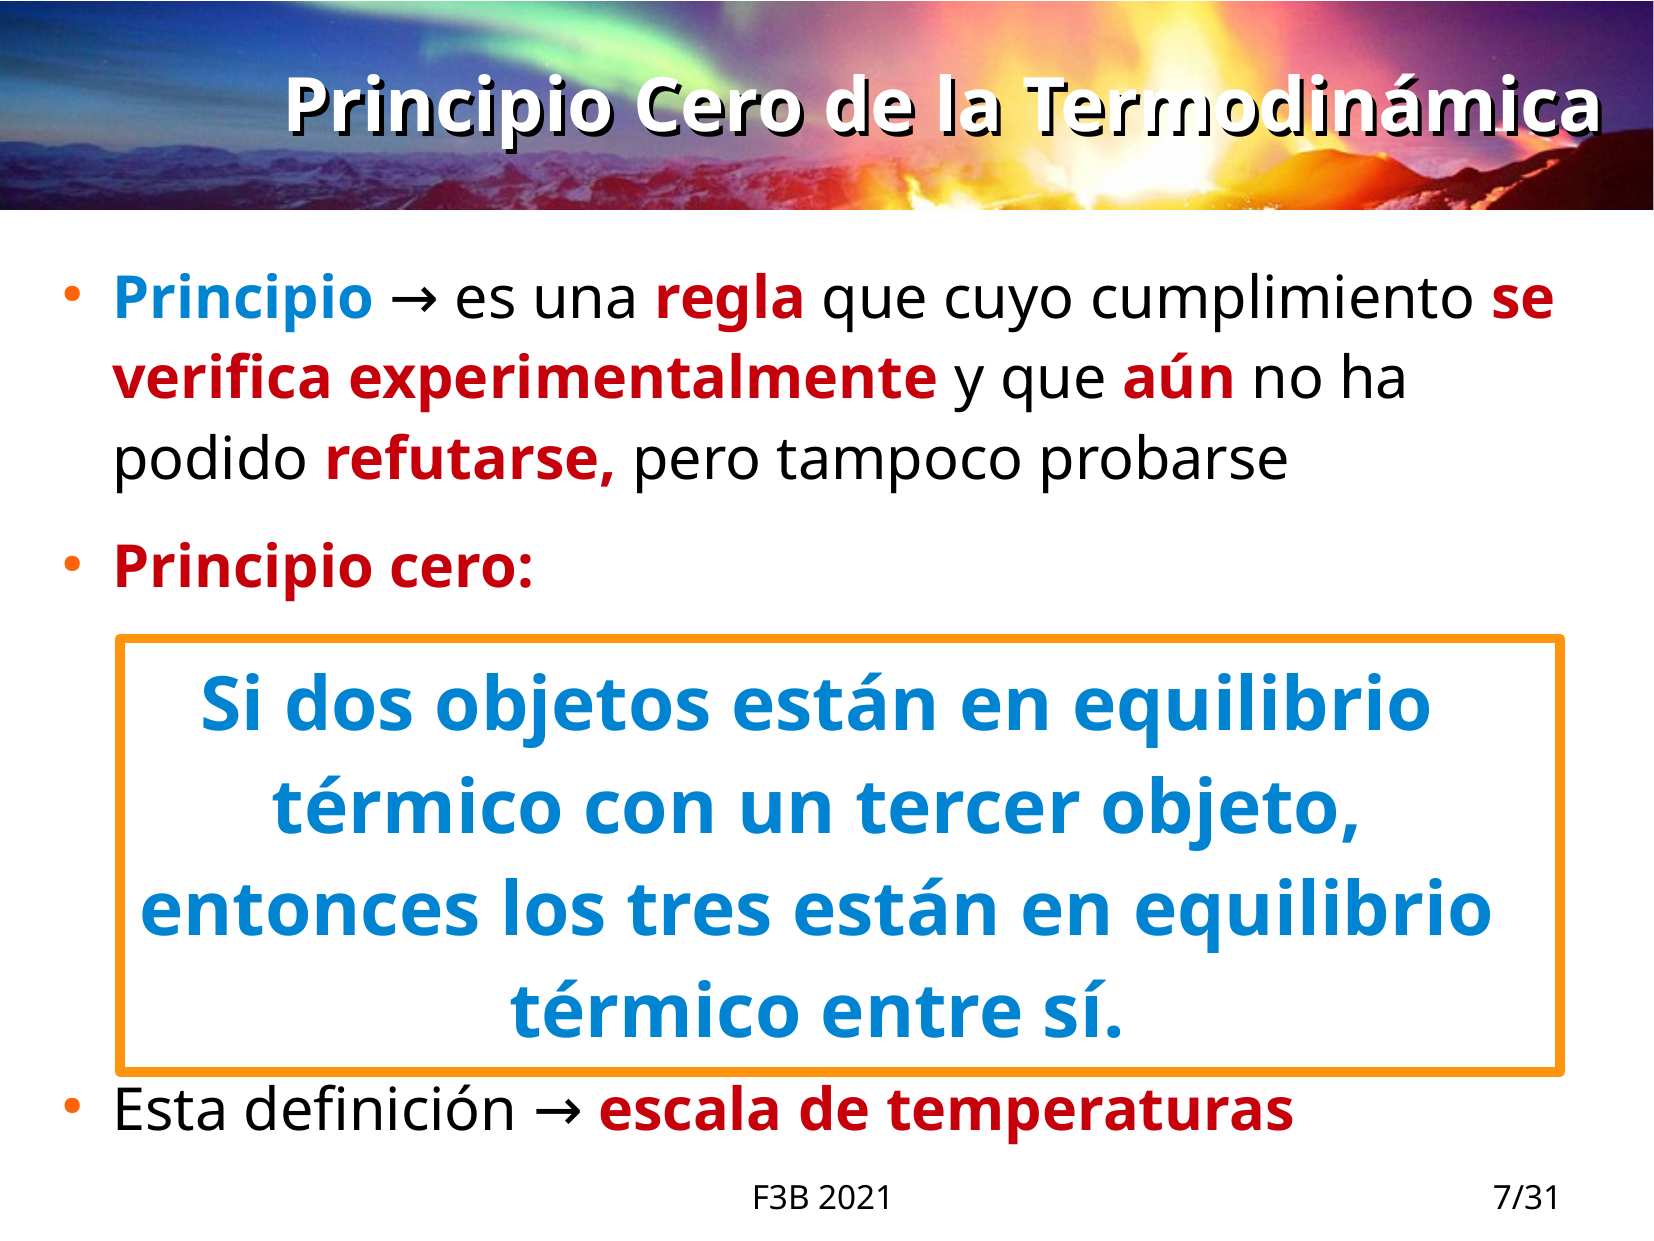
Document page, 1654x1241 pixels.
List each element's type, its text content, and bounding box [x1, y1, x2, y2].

picture [0, 1, 1654, 210]
list Principio → es una regla que cuyo cumplimiento se verifica experimentalmente y que aún no ha podido refutarse, pero tampoco probarse Principio cero: Esta definición → escala de temperaturas [45, 255, 1606, 1156]
title Principio Cero de la Termodinámica [45, 15, 1606, 191]
text_box Si dos objetos están en equilibrio térmico con un tercer objeto, entonces los tres están en equilibrio térmico entre sí. [120, 638, 1561, 1012]
